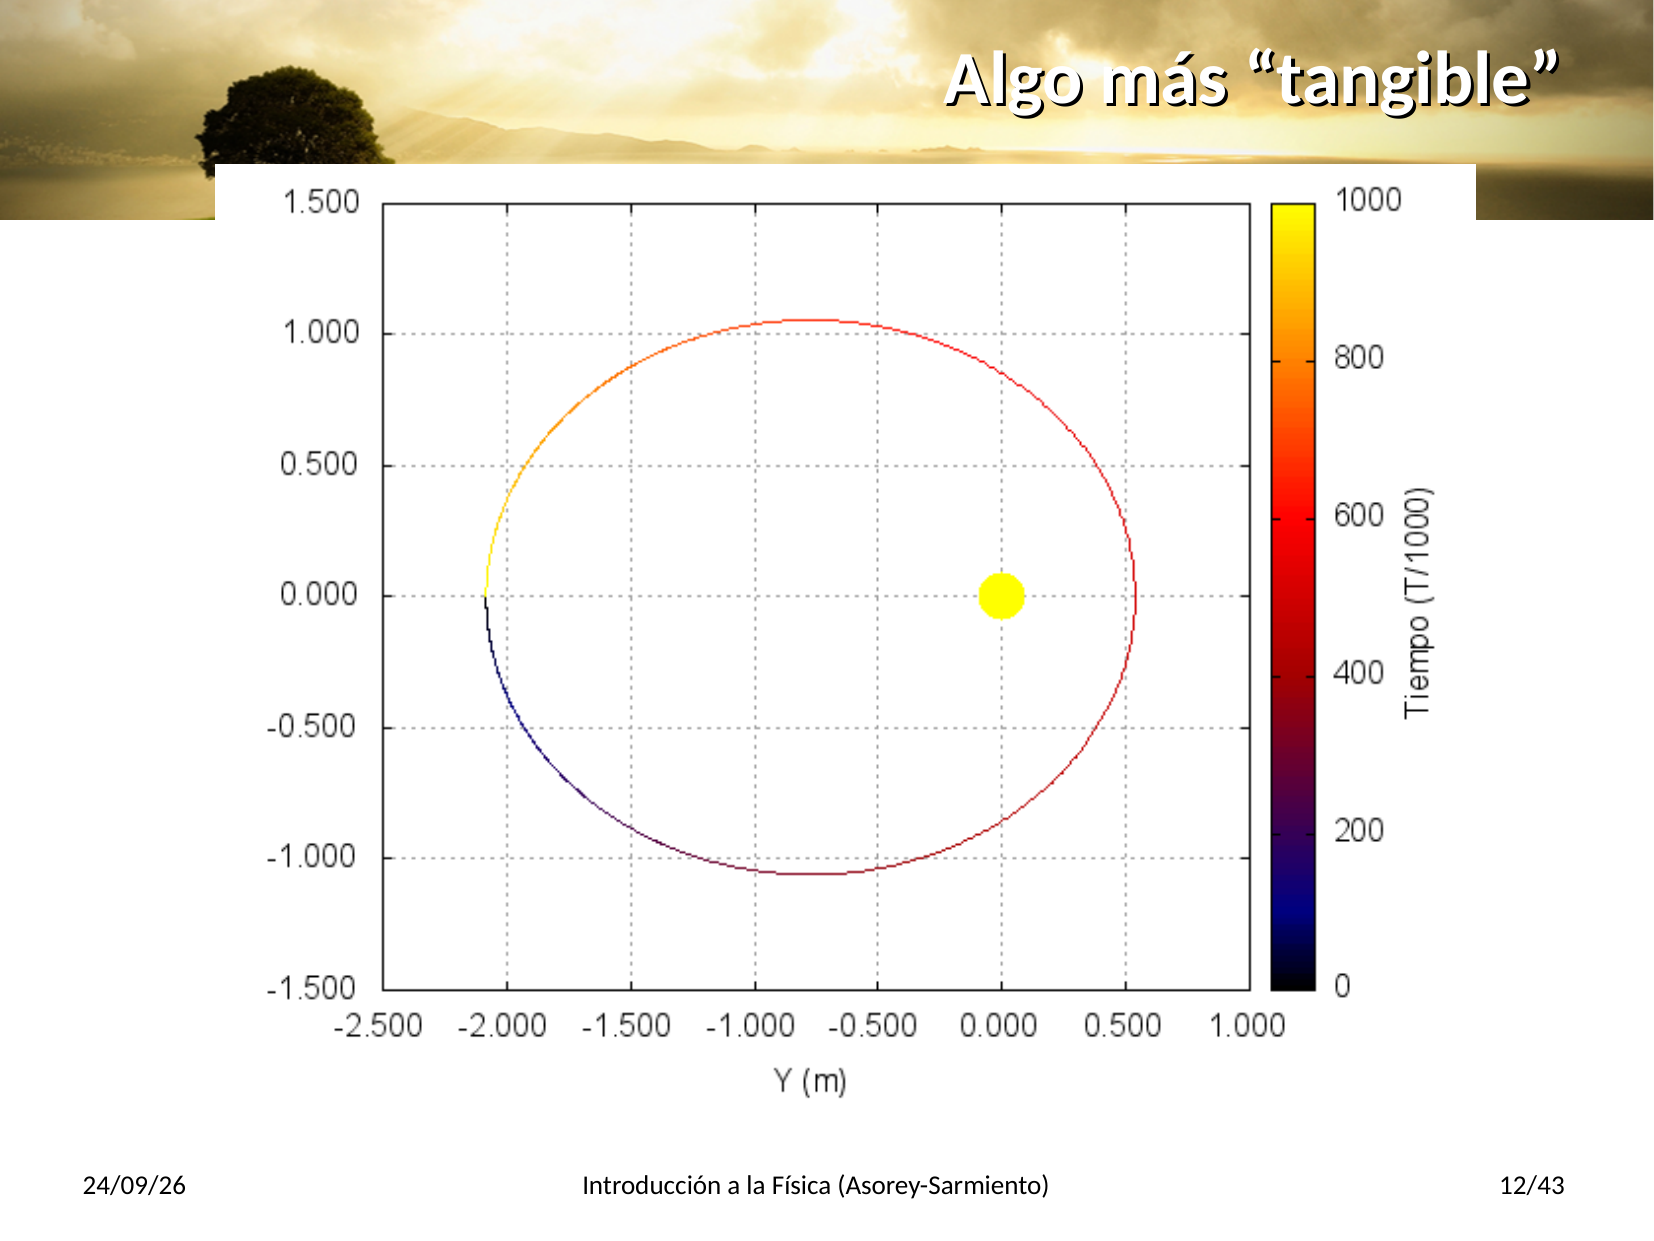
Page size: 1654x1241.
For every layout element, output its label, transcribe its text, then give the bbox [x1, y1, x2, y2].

picture [0, 0, 1654, 1111]
title Algo más “tangible” [75, 19, 1564, 151]
